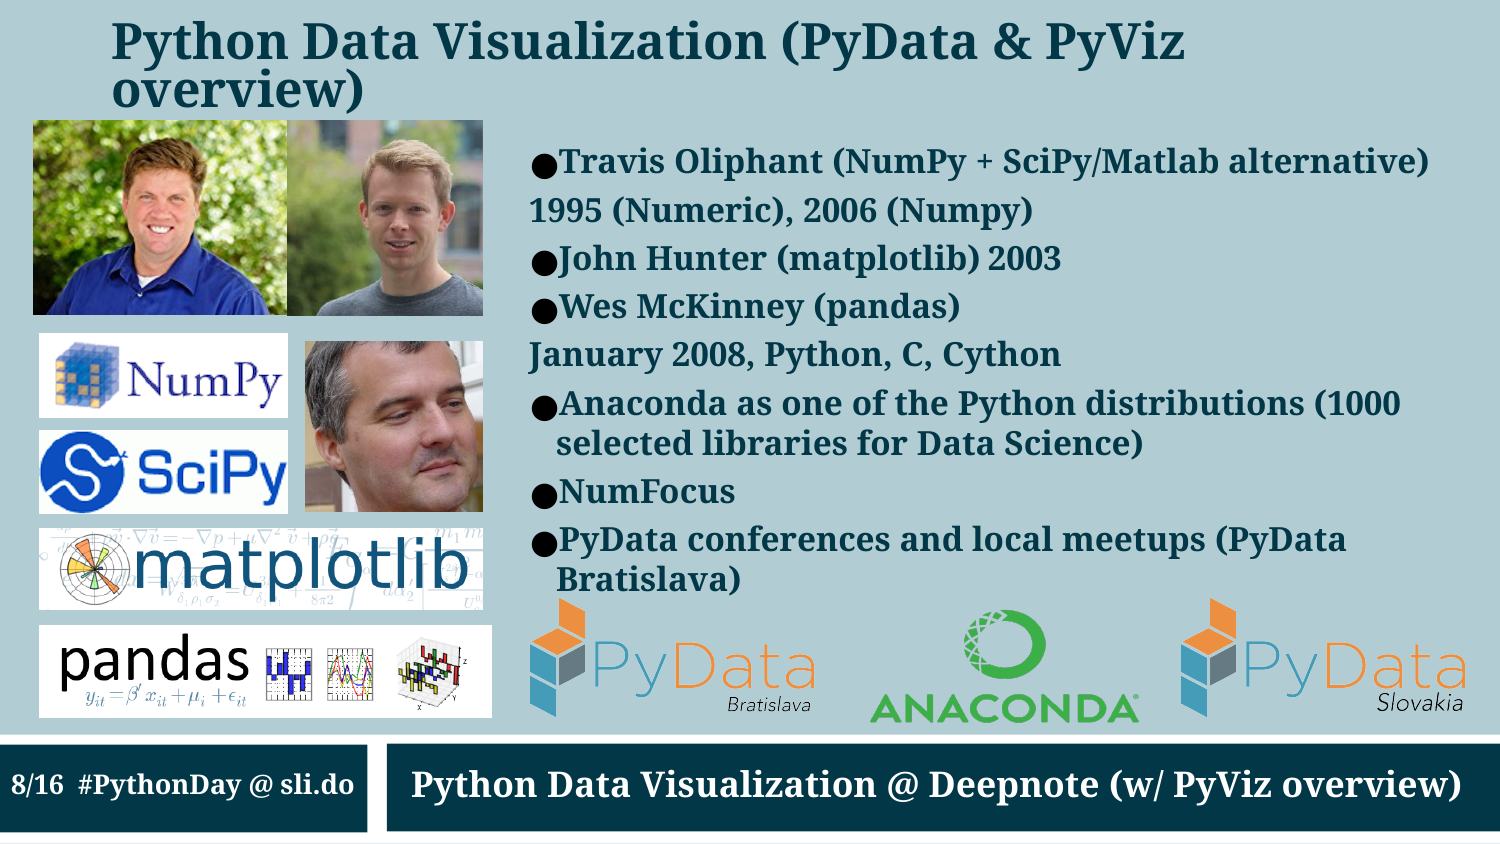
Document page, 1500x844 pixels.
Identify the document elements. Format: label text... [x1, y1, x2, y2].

picture [852, 601, 1159, 731]
picture [33, 120, 483, 316]
picture [39, 333, 288, 418]
text_box Python Data Visualization @ Deepnote (w/ PyViz overview) [400, 740, 1500, 826]
picture [39, 430, 288, 514]
text_box 8/16 #PythonDay @ sli.do [0, 761, 391, 835]
picture [305, 341, 483, 512]
picture [1177, 584, 1470, 731]
picture [624, 583, 631, 589]
text_box Travis Oliphant (NumPy + SciPy/Matlab alternative) 1995 (Numeric), 2006 (Numpy) John Hunter (matplotlib) 2003 Wes McKinney (pandas) January 2008, Python, C, Cython Anaconda as one of the Python distributions (1000 selected libraries for Data Science) NumFocus PyData conferences and local meetups (PyData Bratislava) [517, 134, 1500, 574]
text_box Python Data Visualization (PyData & PyViz overview) [100, 31, 1438, 154]
picture [39, 625, 492, 718]
picture [526, 583, 819, 731]
picture [39, 528, 483, 610]
